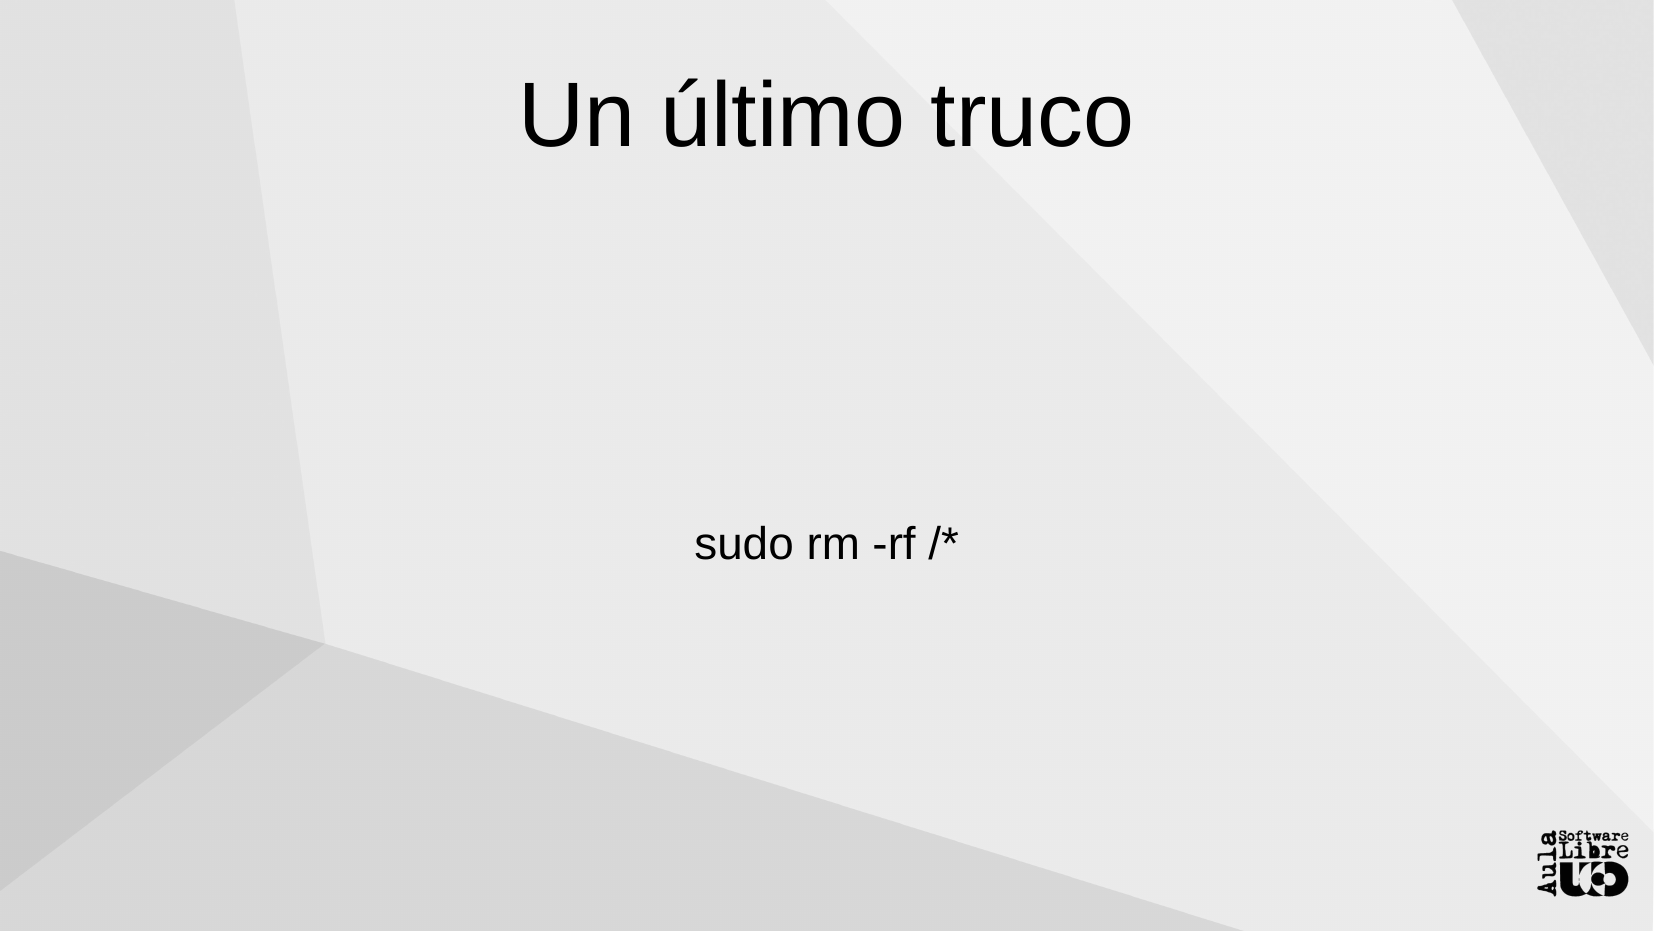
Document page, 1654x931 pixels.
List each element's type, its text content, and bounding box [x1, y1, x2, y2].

title Un último truco [82, 37, 1571, 193]
picture [0, 0, 1654, 931]
subtitle sudo rm -rf /* [82, 209, 1571, 877]
